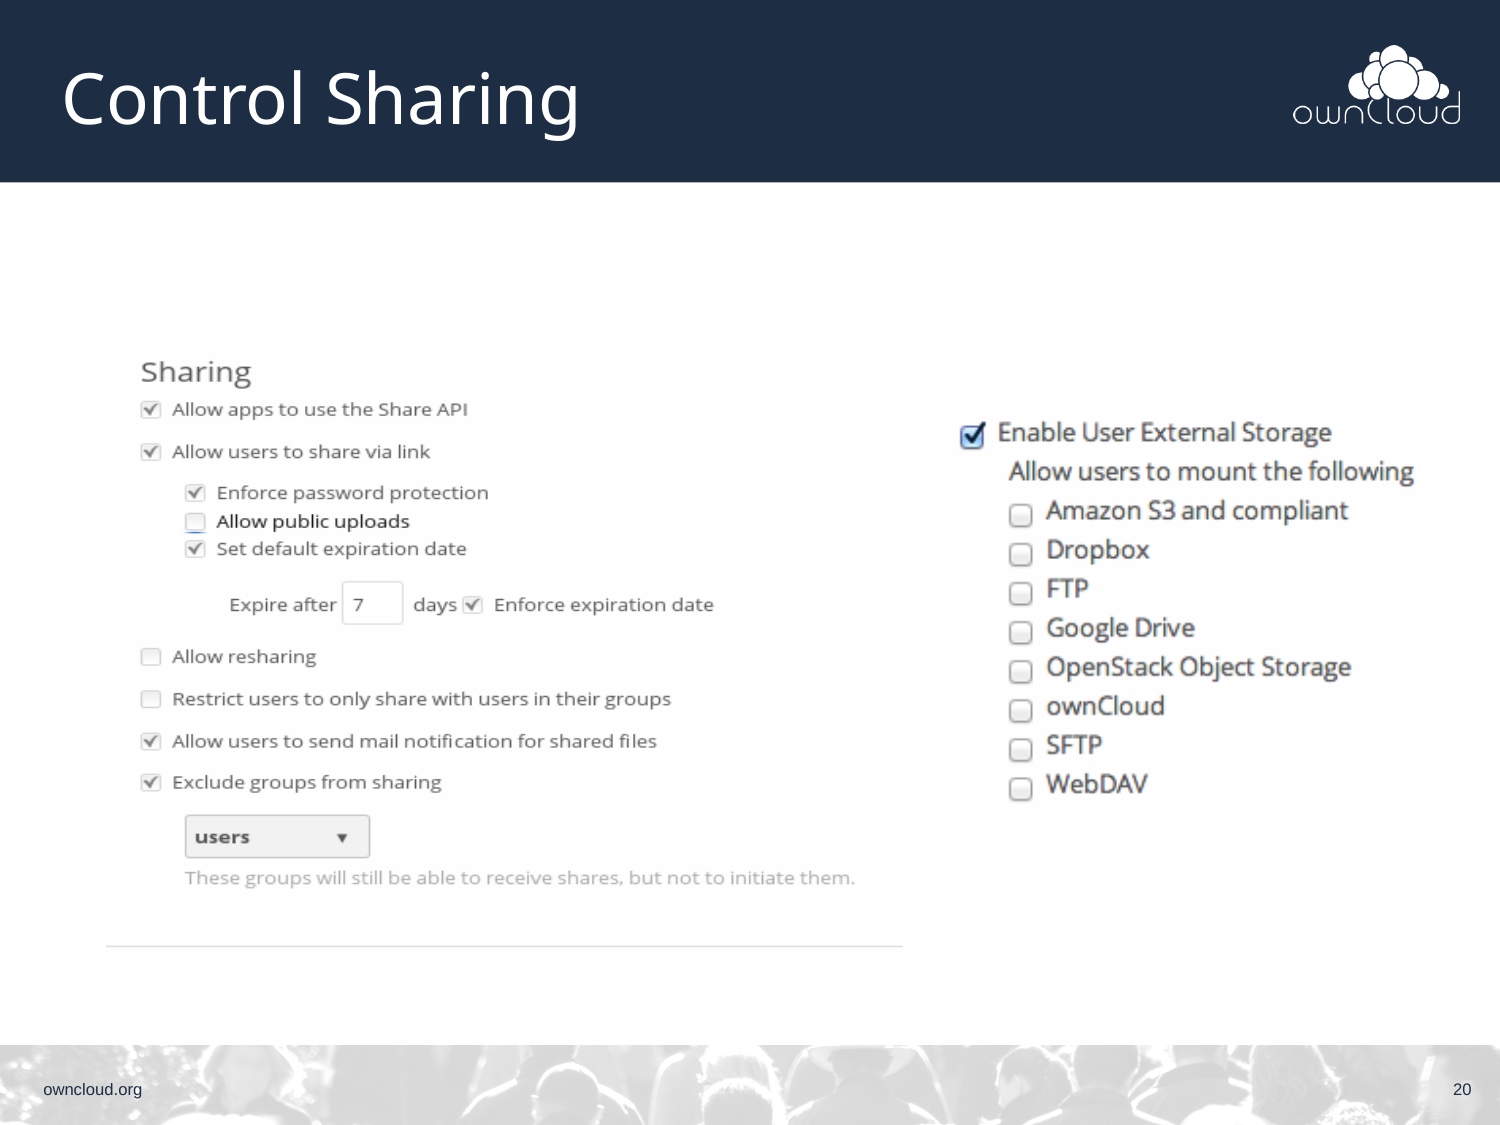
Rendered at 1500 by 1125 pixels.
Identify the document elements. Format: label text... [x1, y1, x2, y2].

picture [947, 389, 1418, 860]
picture [0, 1045, 1500, 1125]
picture [106, 330, 903, 965]
title Control Sharing [46, 5, 1258, 187]
picture [1293, 45, 1460, 124]
